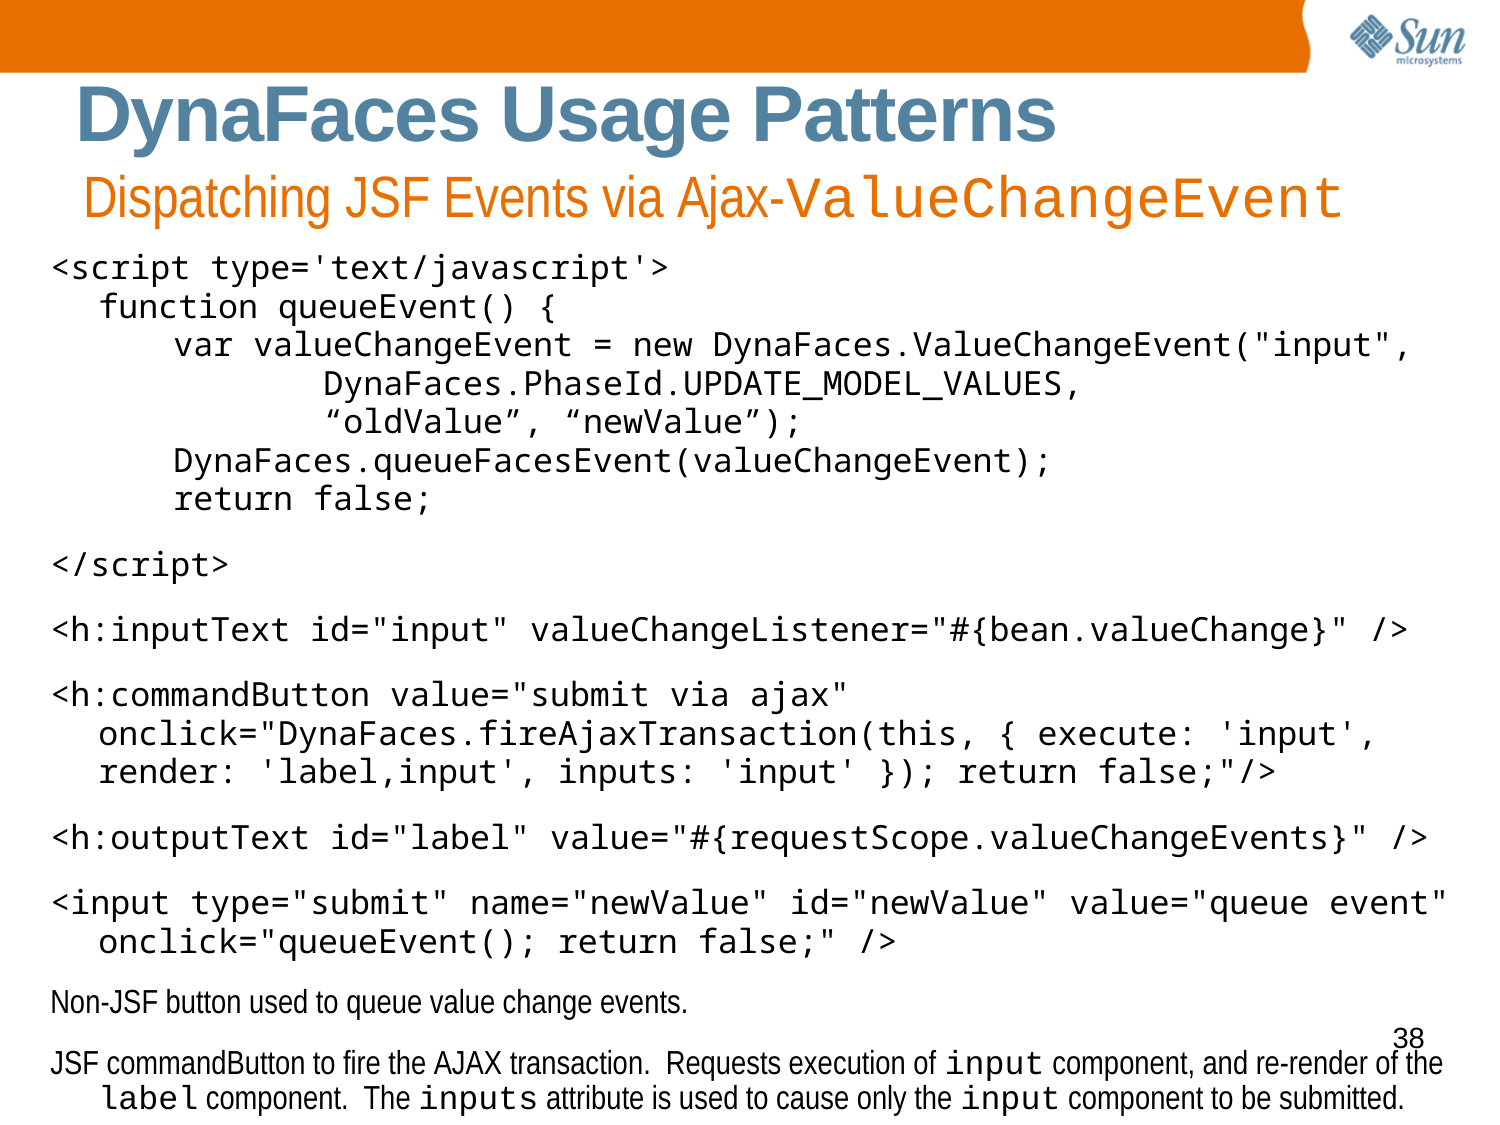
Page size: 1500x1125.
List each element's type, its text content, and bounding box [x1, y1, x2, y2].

picture [0, 0, 1500, 75]
title DynaFaces Usage Patterns [75, 77, 1437, 182]
list <script type='text/javascript'> function queueEvent() { var valueChangeEvent = new DynaFaces.ValueChangeEvent("input", DynaFaces.PhaseId.UPDATE_MODEL_VALUES, “oldValue”, “newValue”); DynaFaces.queueFacesEvent(valueChangeEvent); return false; </script> <h:inputText id="input" valueChangeListener="#{bean.valueChange}" /> <h:commandButton value="submit via ajax" onclick="DynaFaces.fireAjaxTransaction(this, { execute: 'input', render: 'label,input', inputs: 'input' }); return false;"/> <h:outputText id="label" value="#{requestScope.valueChangeEvents}" /> <input type="submit" name="newValue" id="newValue" value="queue event" onclick="queueEvent(); return false;" /> Non-JSF button used to queue value change events. JSF commandButton to fire the AJAX transaction. Requests execution of input component, and re-render of the label component. The inputs attribute is used to cause only the input component to be submitted. valueChangeListener updates request scoped property valueChangeEvents, which is output from the label component. [30, 249, 1456, 1125]
text_box Dispatching JSF Events via Ajax-ValueChangeEvent [83, 168, 1351, 238]
